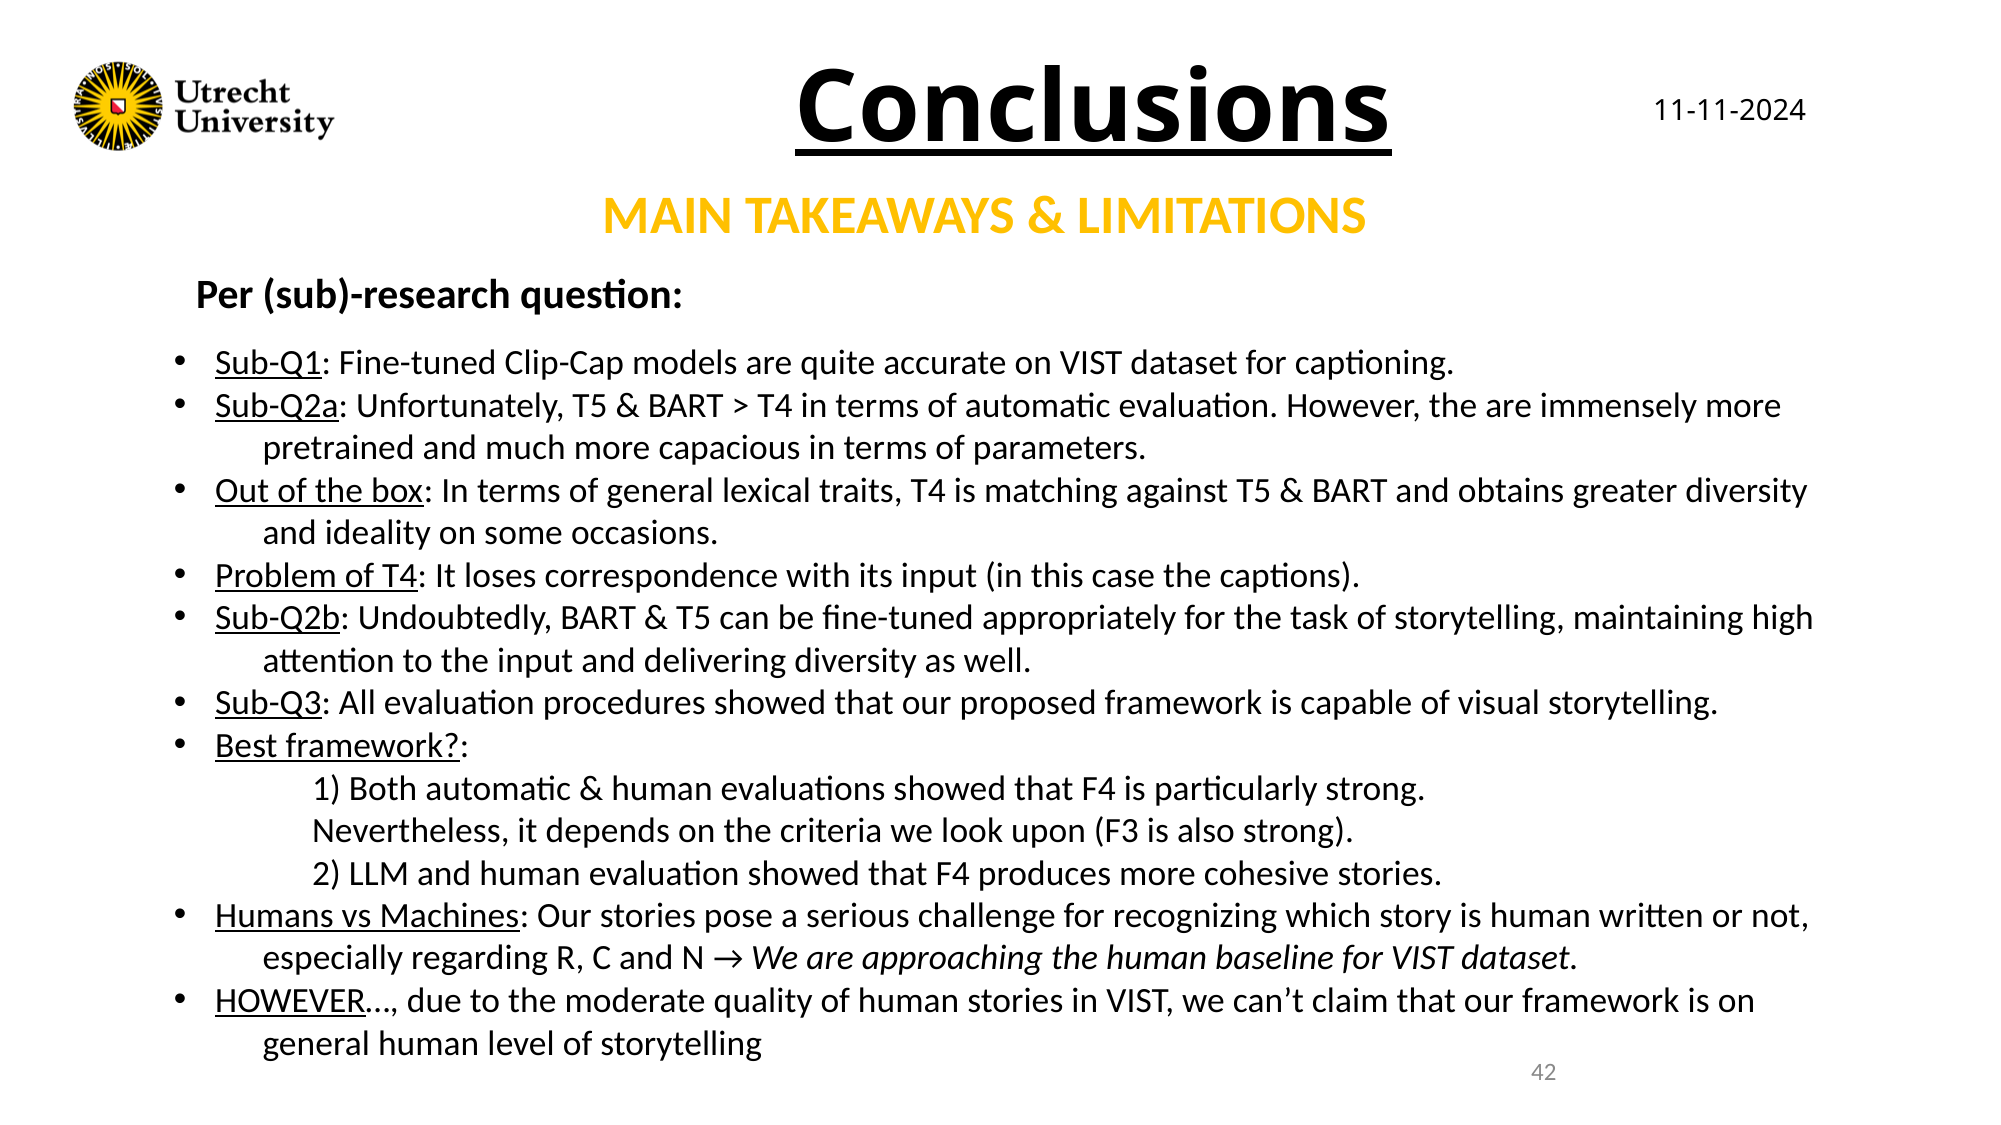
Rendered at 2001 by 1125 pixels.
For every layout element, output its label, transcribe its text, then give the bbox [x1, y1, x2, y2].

text_box Per (sub)-research question: [180, 259, 704, 325]
text_box Sub-Q1: Fine-tuned Clip-Cap models are quite accurate on VIST dataset for captioning. Sub-Q2a: Unfortunately, T5 & BART > T4 in terms of automatic evaluation. However, the are immensely more pretrained and much more capacious in terms of parameters. Out of the box: In terms of general lexical traits, T4 is matching against T5 & BART and obtains greater diversity and ideality on some occasions. Problem of T4: It loses correspondence with its input (in this case the captions). Sub-Q2b: Undoubtedly, BART & T5 can be fine-tuned appropriately for the task of storytelling, maintaining high attention to the input and delivering diversity as well. Sub-Q3: All evaluation procedures showed that our proposed framework is capable of visual storytelling. Best framework?: 1) Both automatic & human evaluations showed that F4 is particularly strong. Nevertheless, it depends on the criteria we look upon (F3 is also strong). 2) LLM and human evaluation showed that F4 produces more cohesive stories. Humans vs Machines: Our stories pose a serious challenge for recognizing which story is human written or not, especially regarding R, C and N → We are approaching the human baseline for VIST dataset. HOWEVER…, due to the moderate quality of human stories in VIST, we can’t claim that our framework is on general human level of storytelling [158, 331, 1842, 1077]
text_box Conclusions [794, 41, 1206, 163]
text_box [1516, 1040, 1967, 1101]
text_box 11-11-2024 [1638, 84, 1943, 120]
text_box MAIN TAKEAWAYS & LIMITATIONS [588, 171, 1413, 253]
